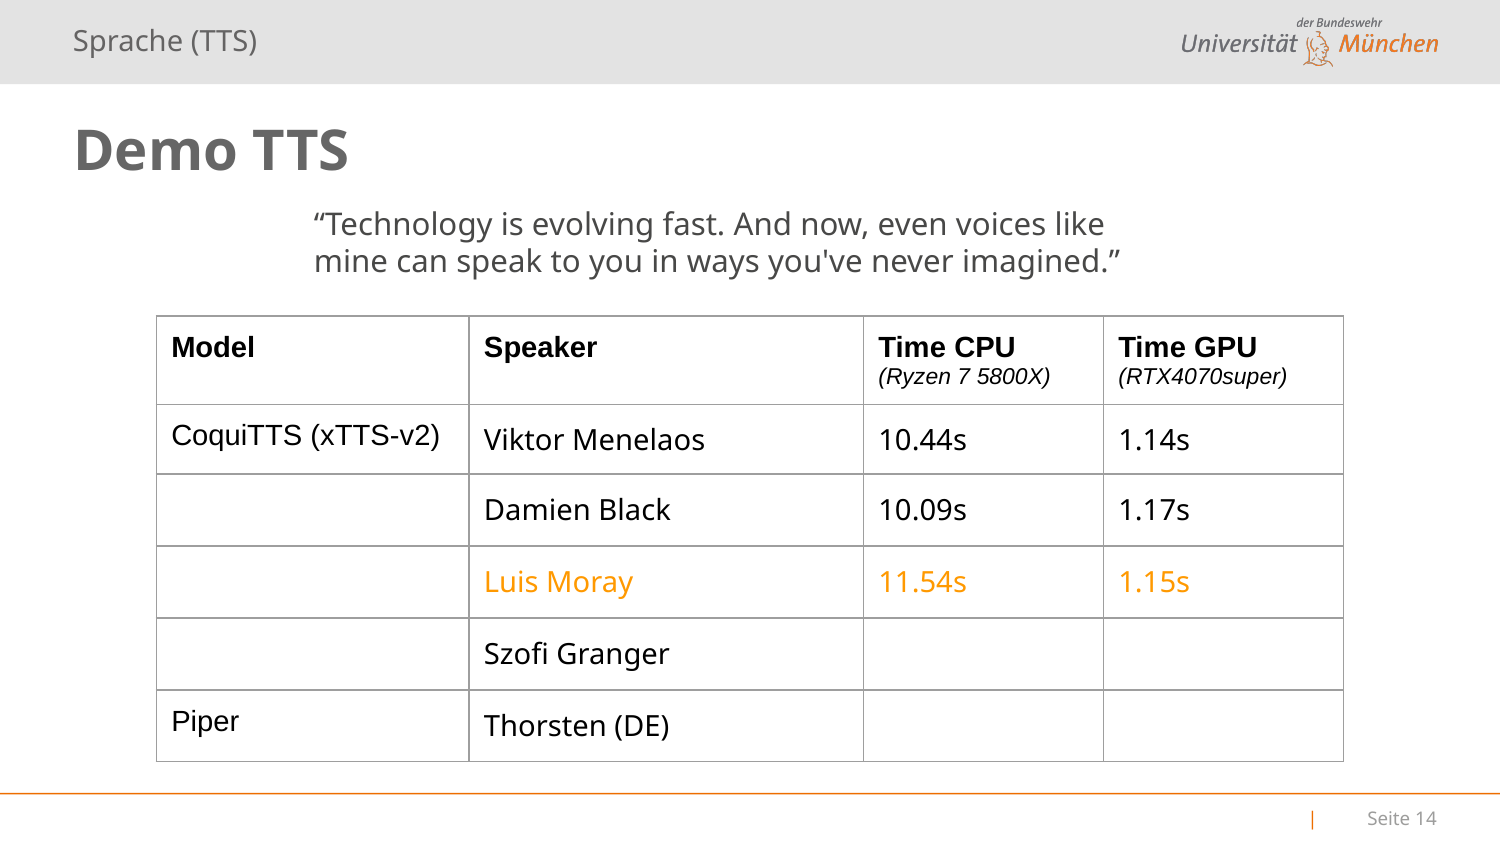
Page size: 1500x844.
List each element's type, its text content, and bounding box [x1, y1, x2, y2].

table_cell Szofi Granger [470, 619, 863, 689]
table_cell Viktor Menelaos [470, 405, 863, 473]
picture [1182, 17, 1438, 67]
table_cell [1104, 691, 1343, 761]
table_cell [157, 619, 468, 689]
table_cell Piper [157, 691, 468, 761]
table_cell [157, 475, 468, 545]
table_header Speaker [470, 349, 863, 404]
table_cell [157, 547, 468, 617]
table_header Time GPU (RTX4070super) [1104, 317, 1343, 404]
table_cell Luis Moray [470, 547, 863, 617]
table_cell 1.14s [1104, 405, 1343, 473]
table_cell [864, 619, 1103, 689]
title Sprache (TTS) [72, 26, 1092, 71]
table_cell 11.54s [864, 547, 1103, 617]
table_cell Thorsten (DE) [470, 691, 863, 761]
table_cell 1.15s [1104, 547, 1343, 617]
table_cell 10.44s [864, 405, 1103, 473]
table_cell CoquiTTS (xTTS-v2) [157, 405, 468, 473]
list Demo TTS [62, 108, 1230, 190]
table_cell 10.09s [864, 475, 1103, 545]
table_cell Damien Black [470, 475, 863, 545]
table_cell [864, 691, 1103, 761]
text_box “Technology is evolving fast. And now, even voices like mine can speak to you in ways you've never imagined.” [298, 189, 1201, 349]
table_cell 1.17s [1104, 475, 1343, 545]
table_header Model [157, 317, 468, 404]
table_cell [1104, 619, 1343, 689]
table_header Time CPU (Ryzen 7 5800X) [864, 349, 1103, 404]
